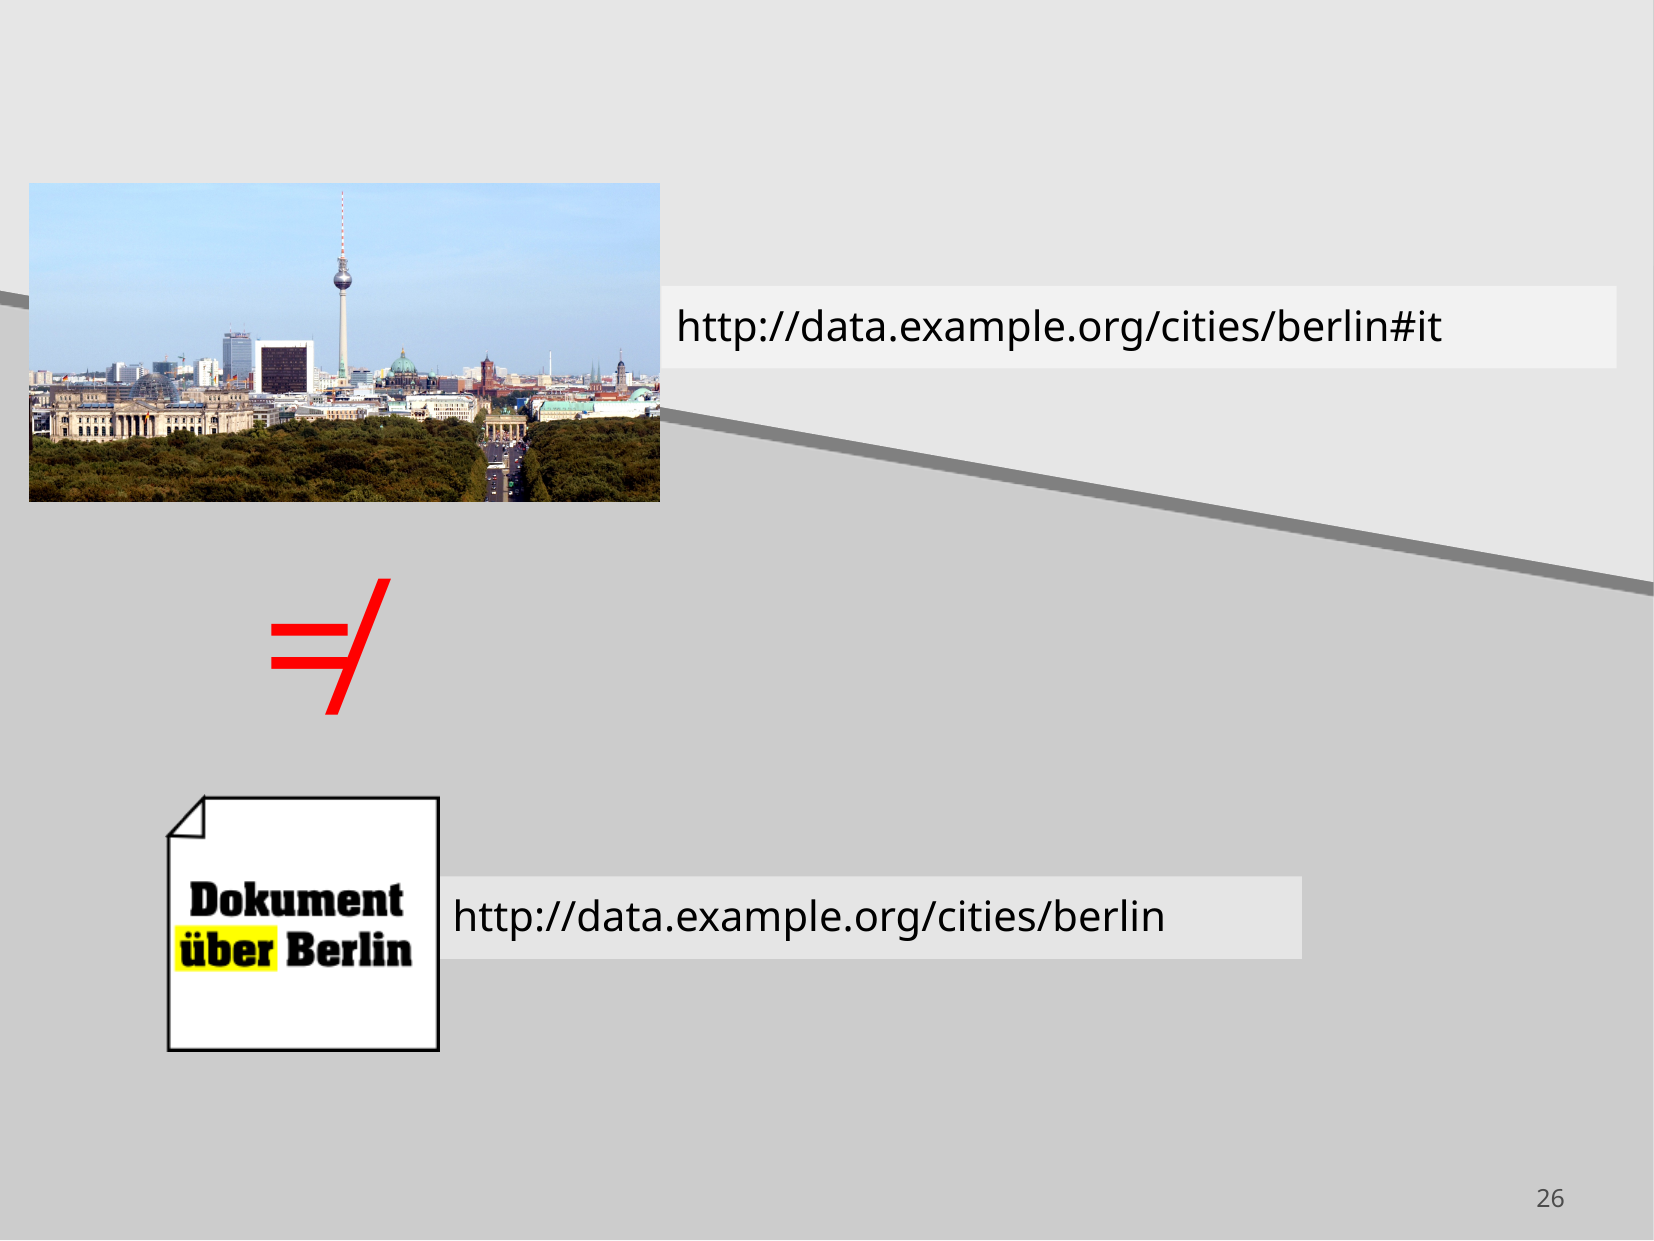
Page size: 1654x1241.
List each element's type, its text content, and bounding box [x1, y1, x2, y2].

text_box [661, 285, 1617, 369]
text_box ≠ [248, 519, 393, 770]
picture [29, 183, 661, 502]
text_box [440, 953, 1302, 959]
text_box http://data.example.org/cities/berlin [440, 879, 1302, 953]
text_box http://data.example.org/cities/berlin#it [661, 289, 1597, 363]
picture [165, 794, 440, 1052]
